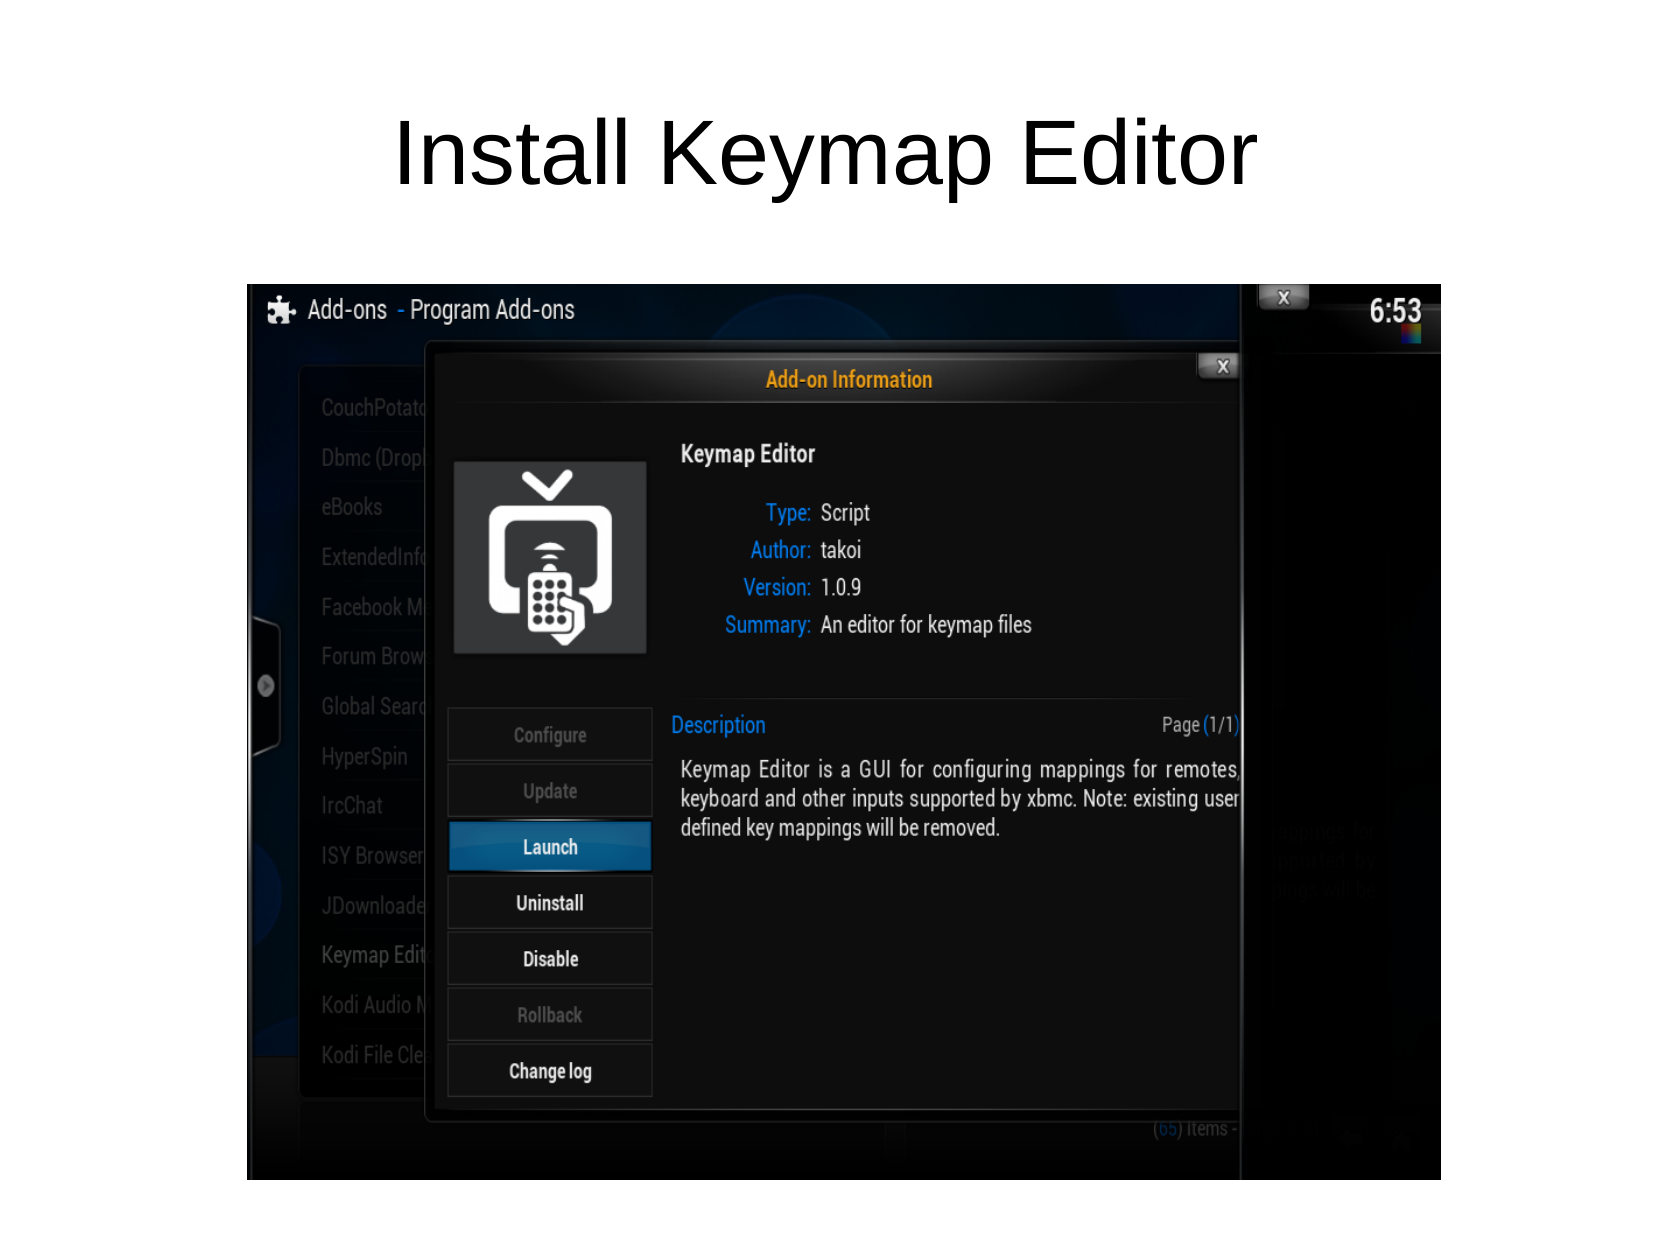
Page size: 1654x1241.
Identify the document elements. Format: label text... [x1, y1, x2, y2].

title Install Keymap Editor [82, 49, 1571, 257]
picture [247, 284, 1441, 1180]
